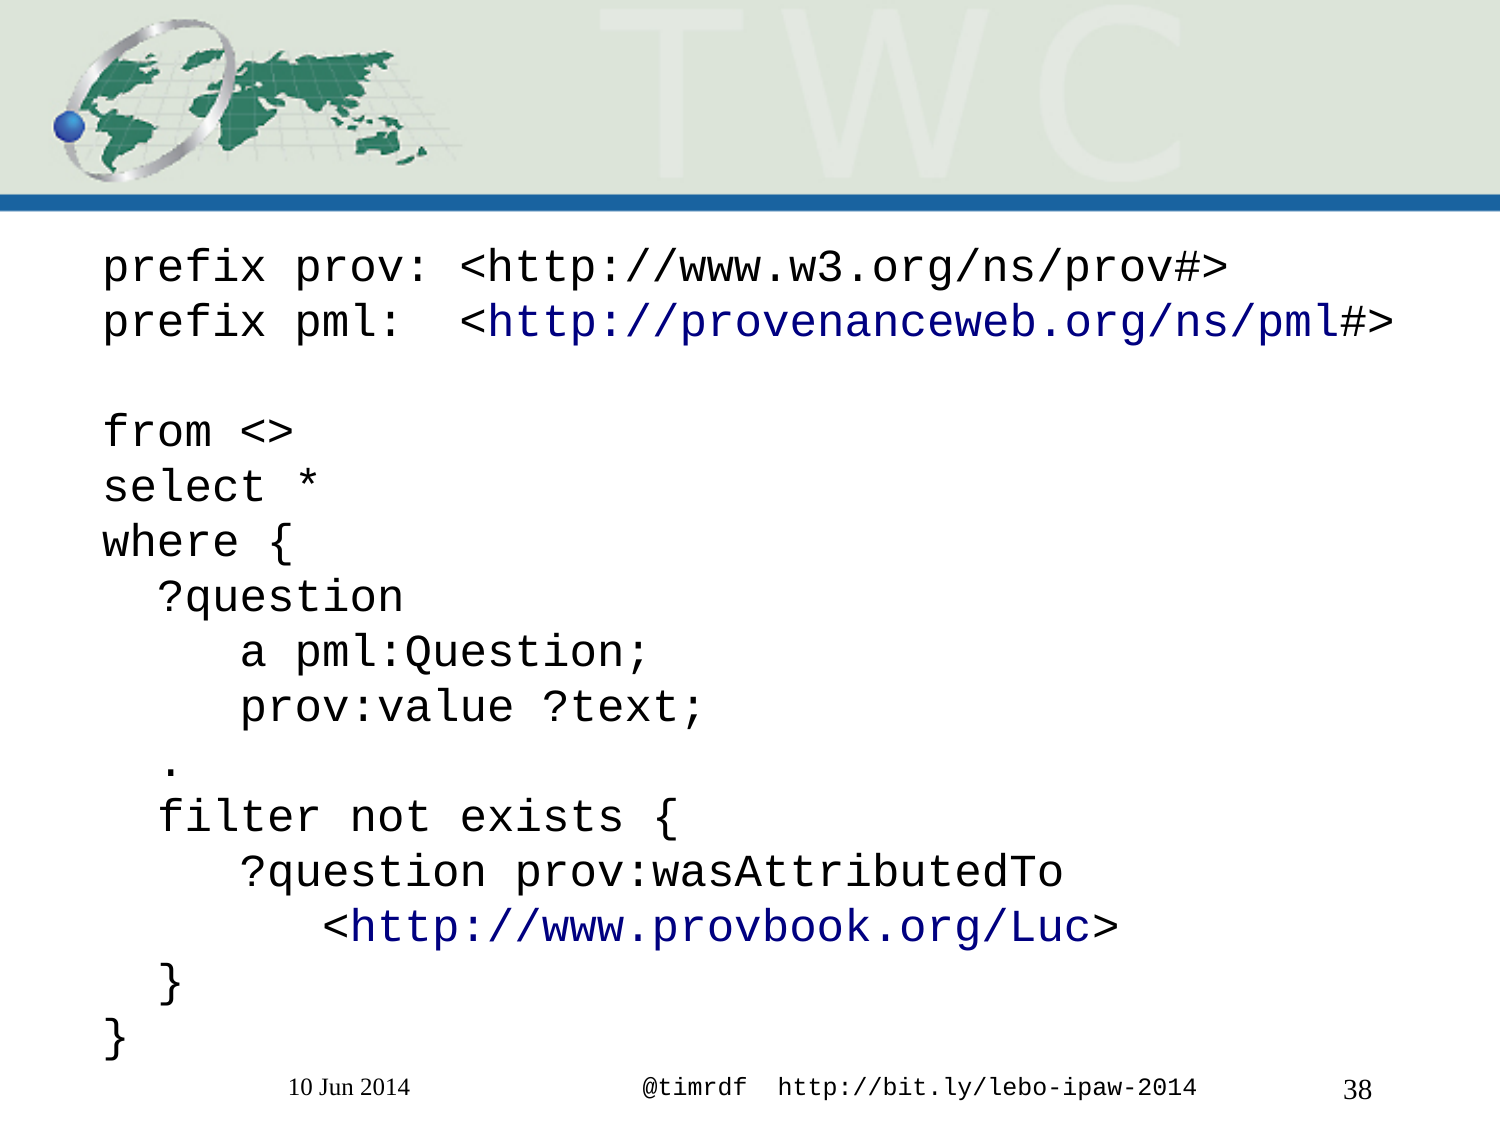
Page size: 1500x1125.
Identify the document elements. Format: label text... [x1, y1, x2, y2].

picture [0, 0, 1500, 212]
text_box prefix prov: <http://www.w3.org/ns/prov#> prefix pml: <http://provenanceweb.org/ns/pml#> from <> select * where { ?question a pml:Question; prov:value ?text; . filter not exists { ?question prov:wasAttributedTo <http://www.provbook.org/Luc> } } [87, 228, 1453, 1068]
